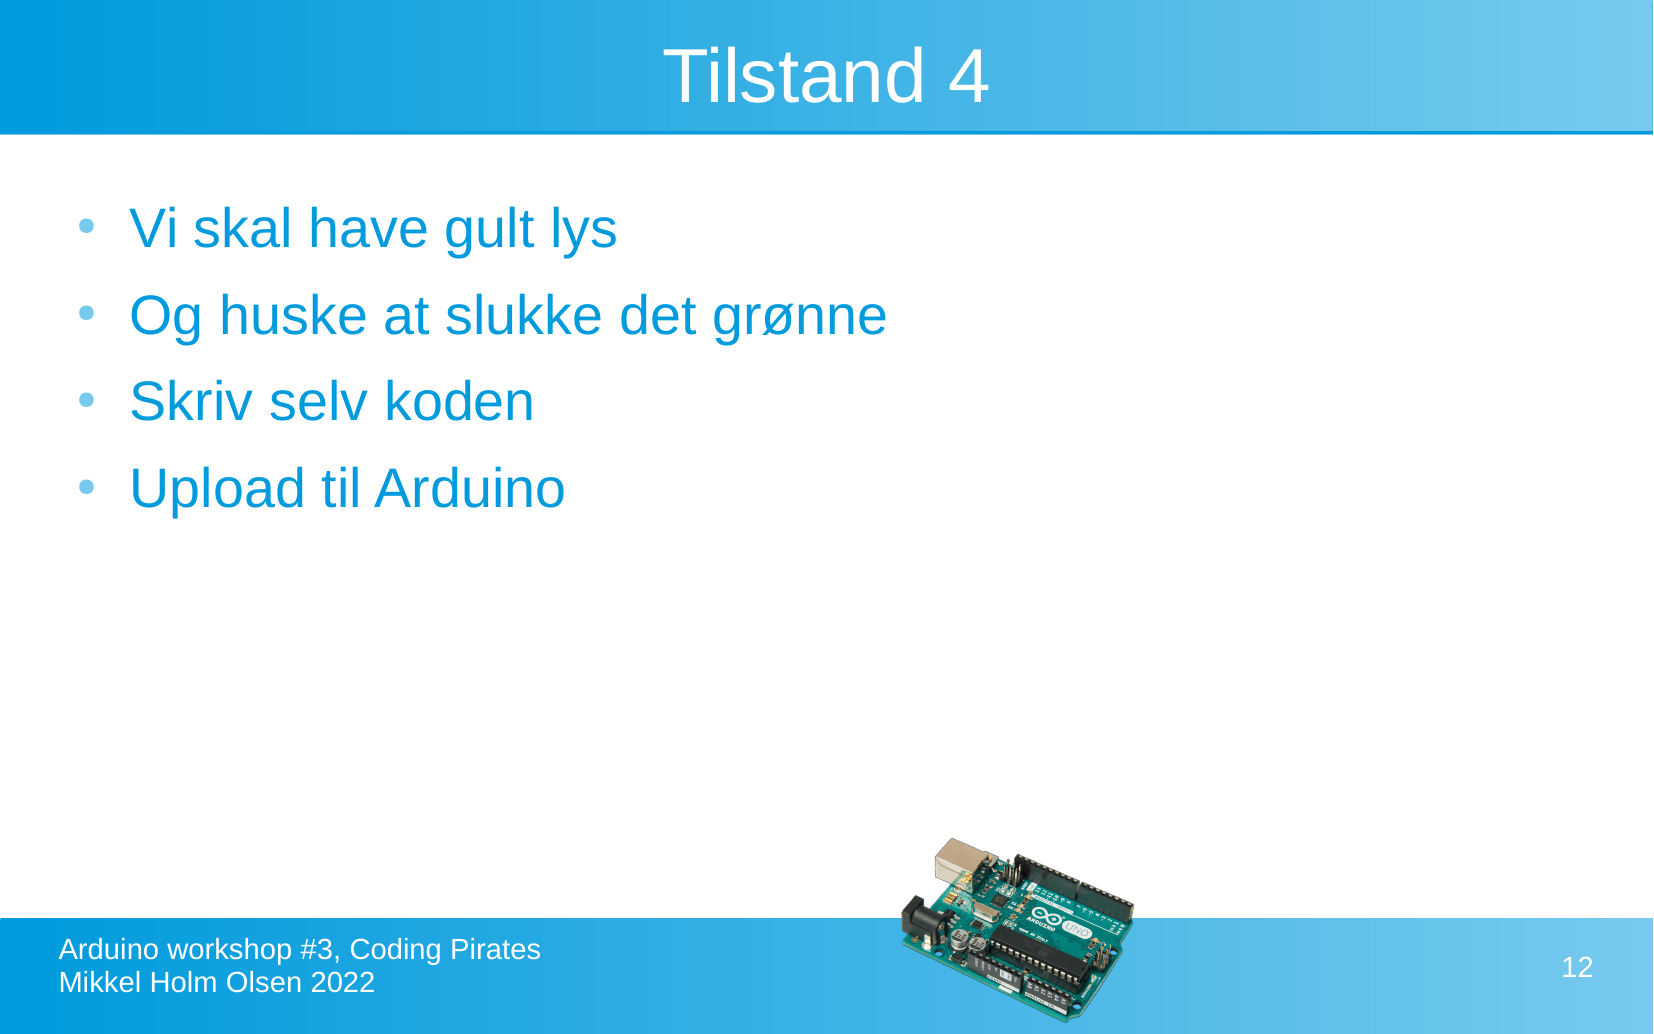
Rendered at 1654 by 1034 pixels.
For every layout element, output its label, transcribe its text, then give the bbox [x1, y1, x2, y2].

title Tilstand 4 [58, 32, 1594, 120]
picture [900, 854, 1138, 1024]
list Vi skal have gult lys Og huske at slukke det grønne Skriv selv koden Upload til Arduino [58, 196, 1594, 854]
